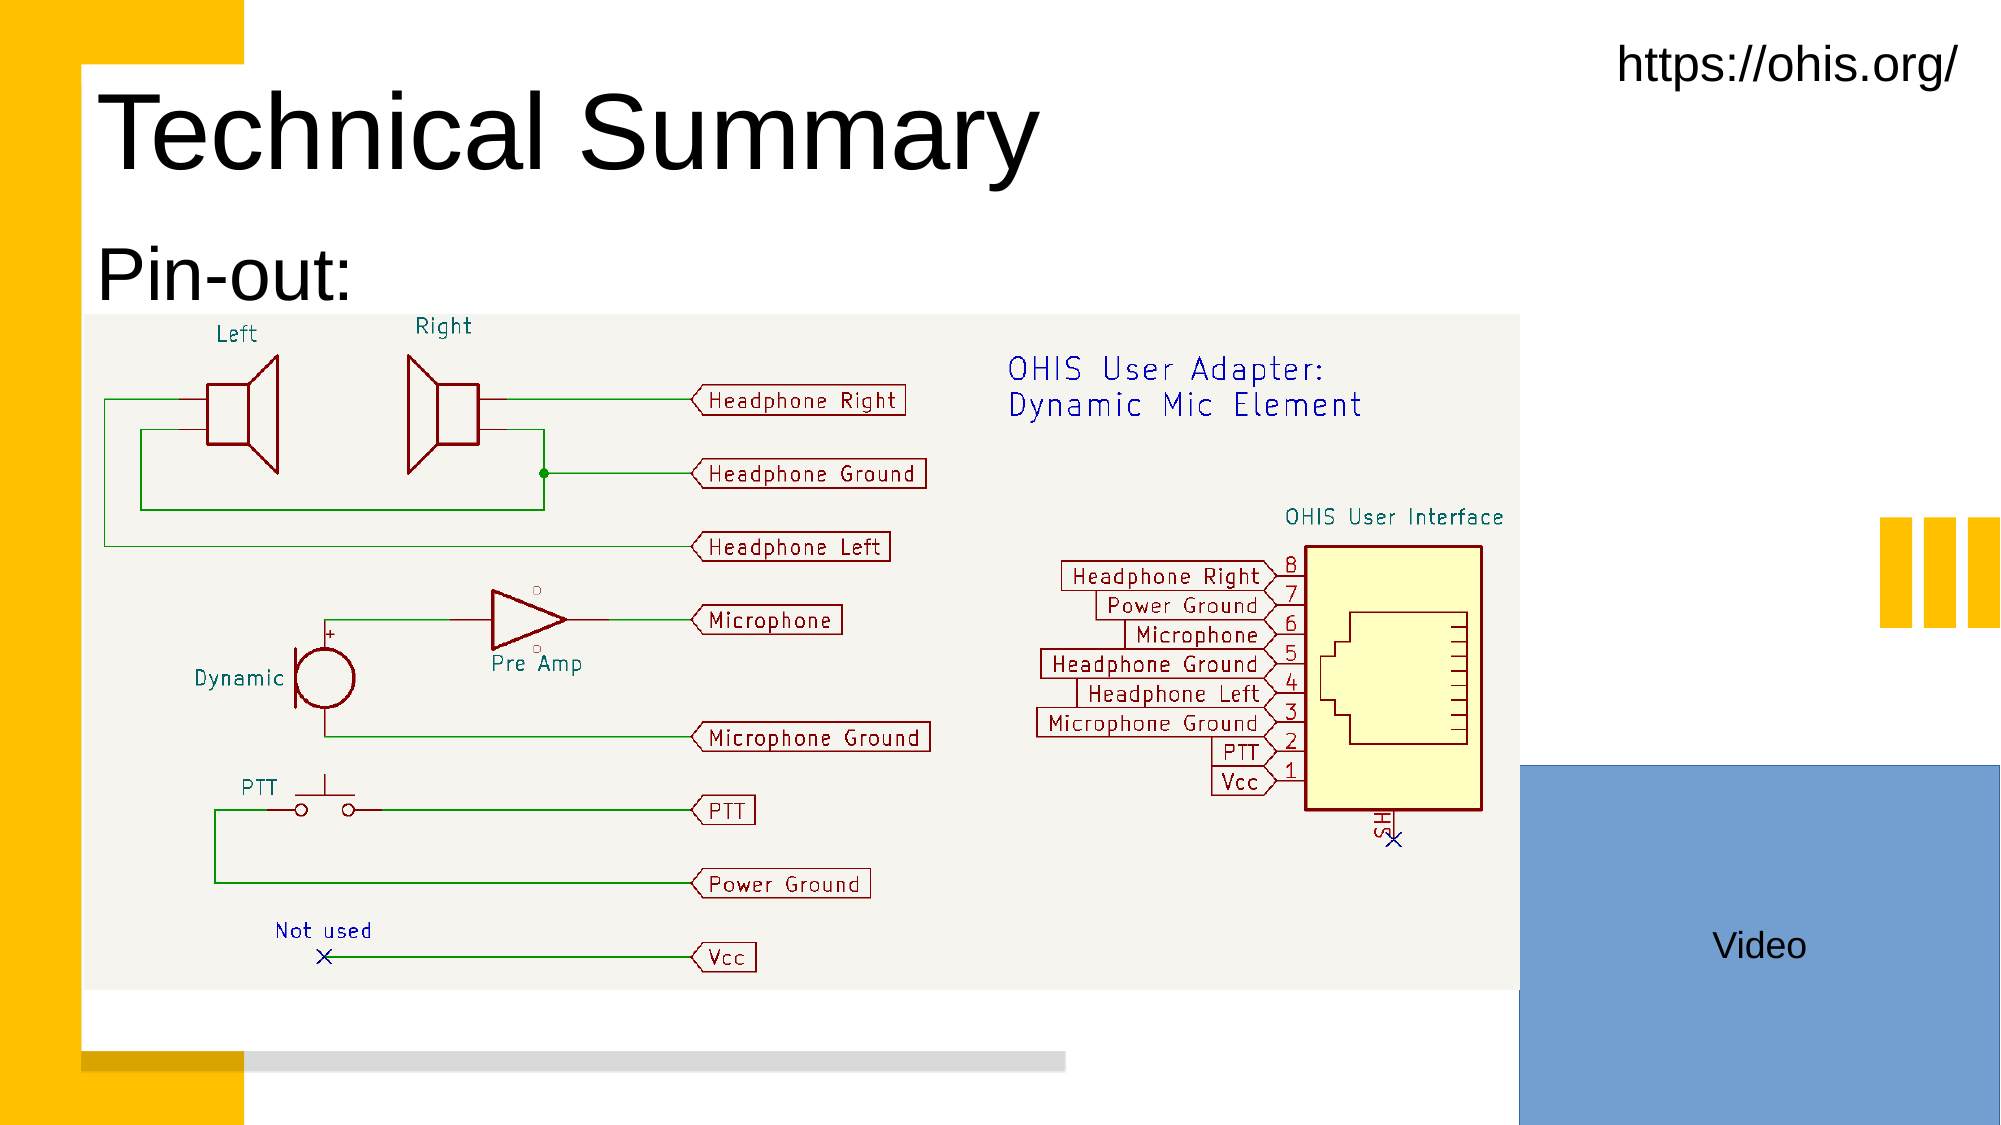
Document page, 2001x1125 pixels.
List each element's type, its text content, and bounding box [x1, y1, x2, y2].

text_box [0, 0, 2000, 1125]
text_box Technical Summary [81, 64, 1921, 201]
text_box Pin-out: [81, 224, 1276, 1036]
text_box Video [1519, 765, 2000, 1125]
picture [1276, 314, 1520, 991]
text_box https://ohis.org/ [1590, 29, 1974, 105]
